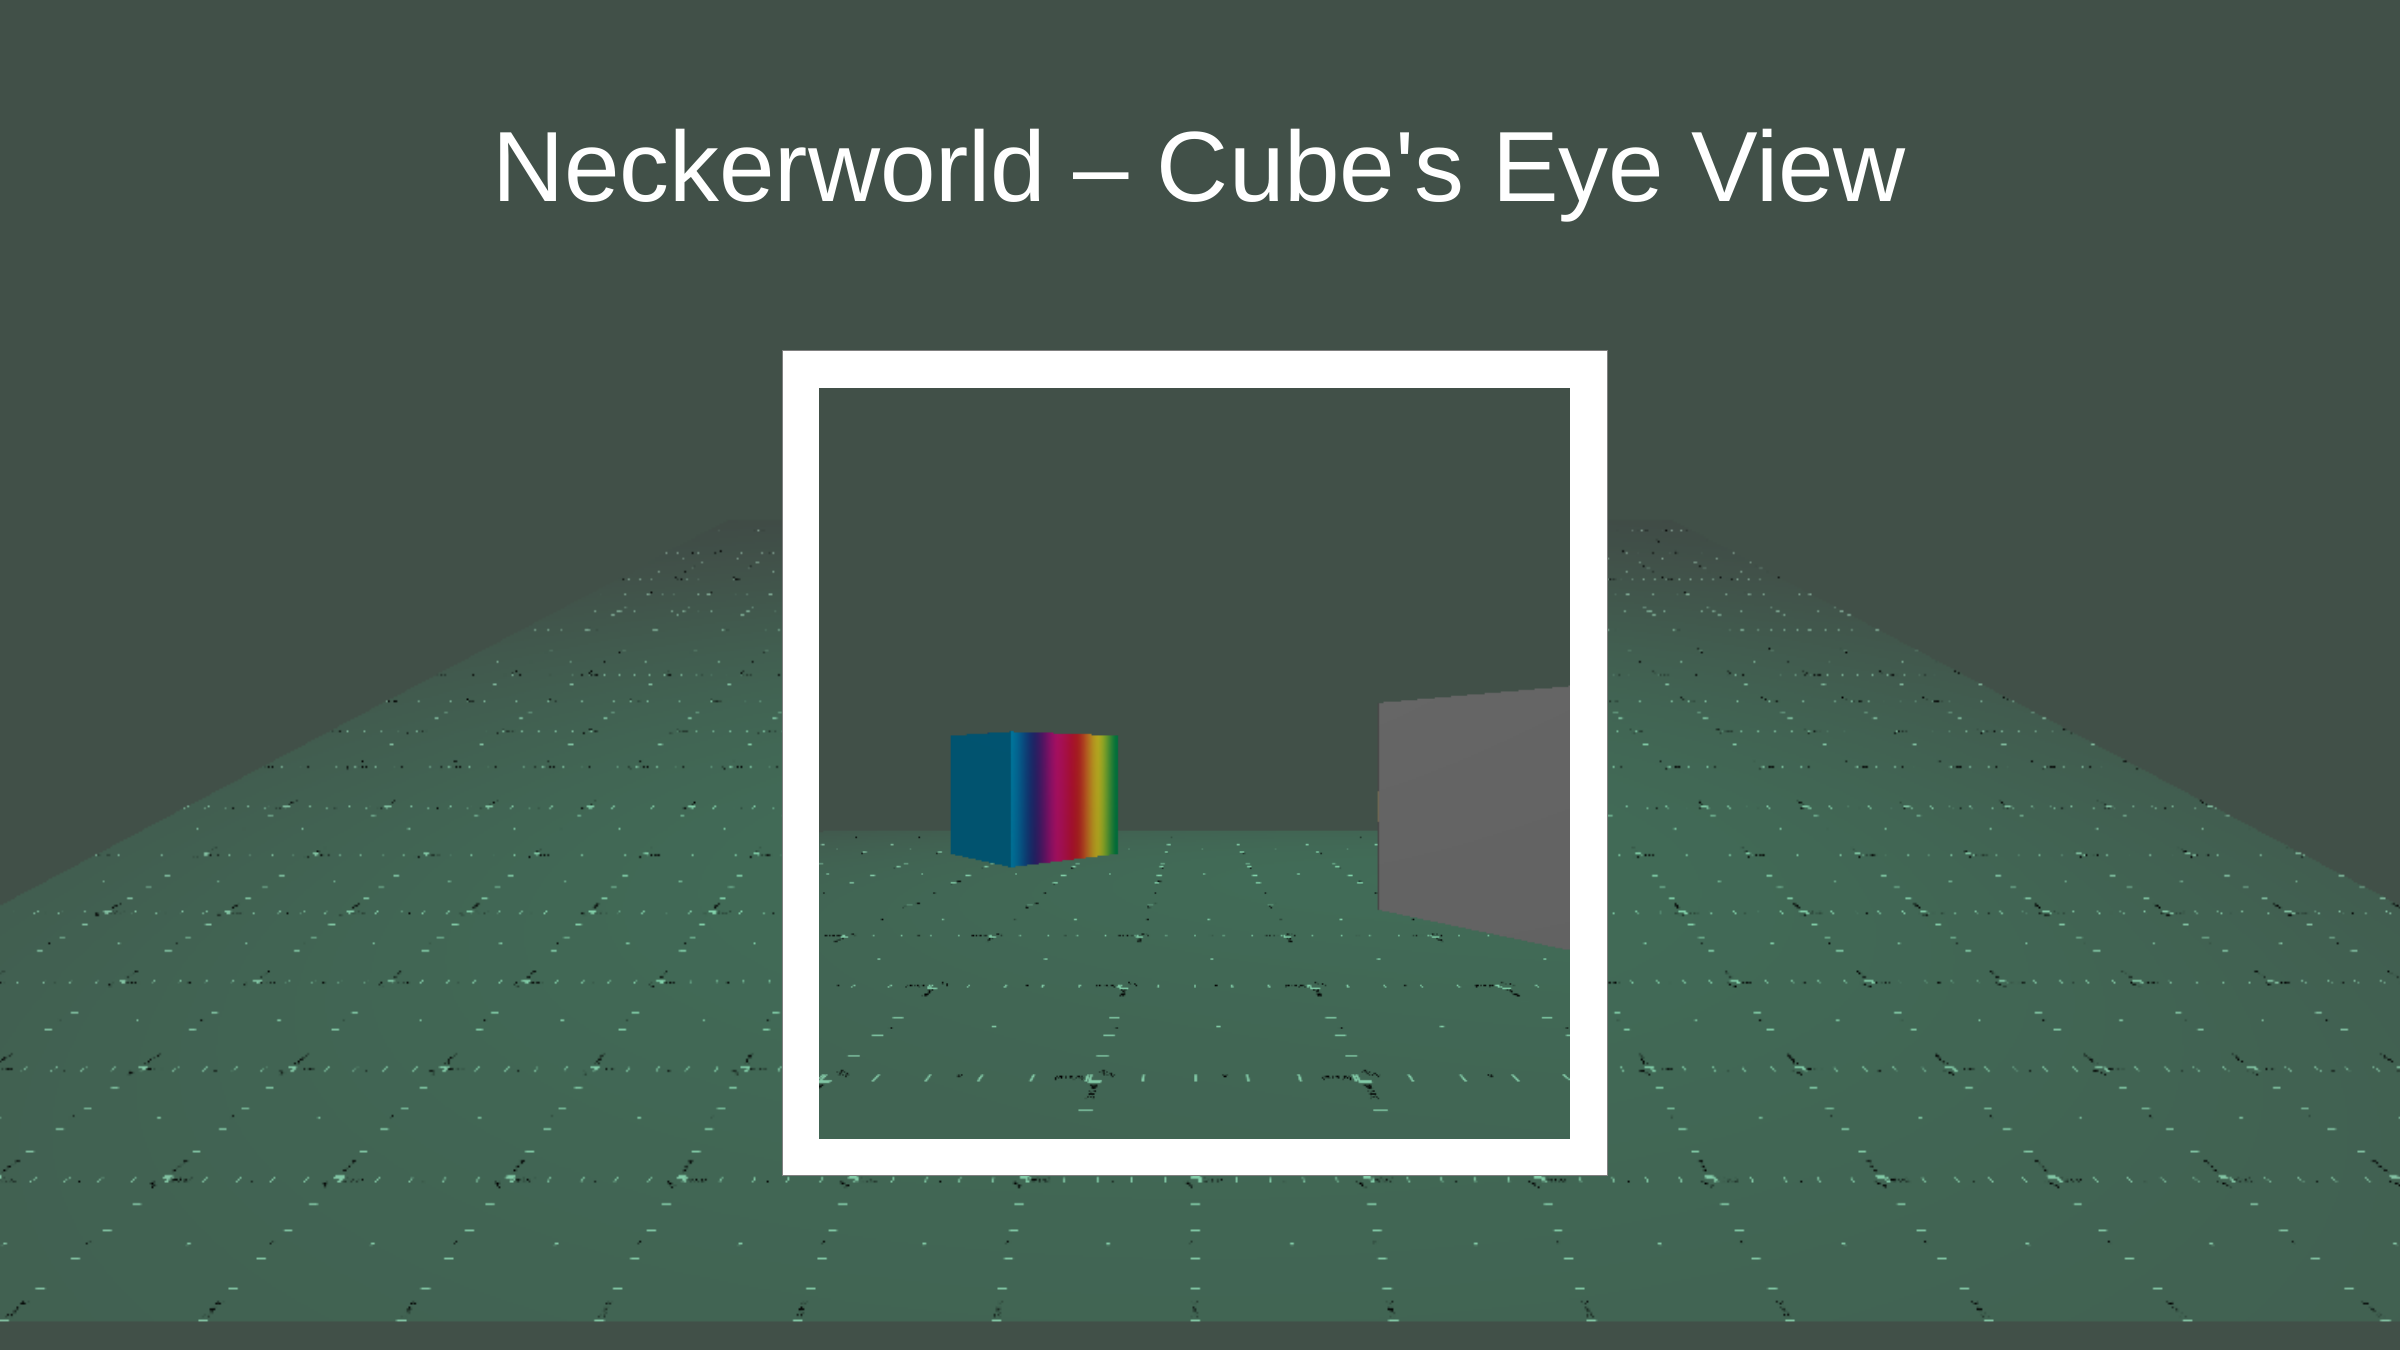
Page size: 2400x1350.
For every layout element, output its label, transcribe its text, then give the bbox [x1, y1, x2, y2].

picture [0, 0, 2400, 1350]
title Neckerworld – Cube's Eye View [120, 53, 2280, 280]
text_box [782, 350, 1608, 1176]
